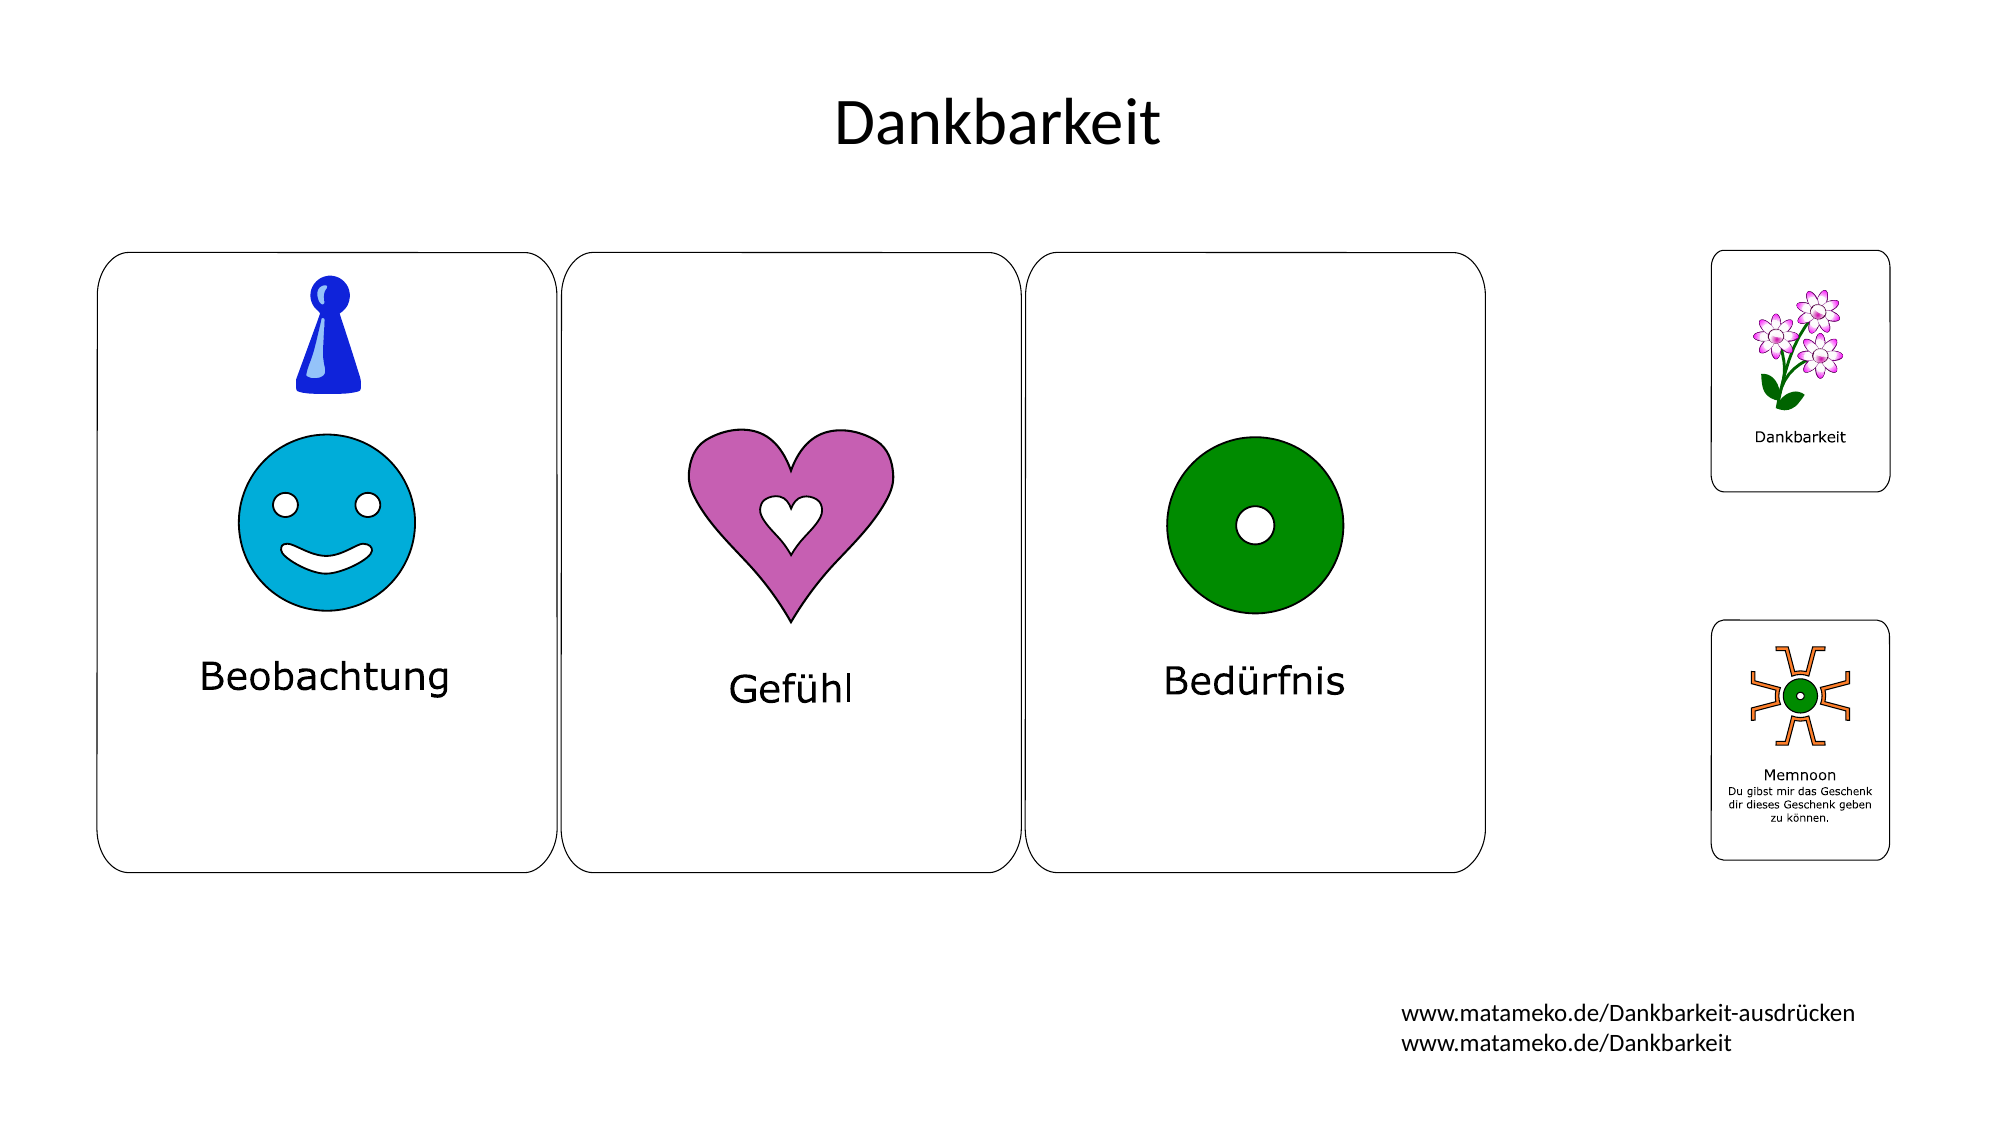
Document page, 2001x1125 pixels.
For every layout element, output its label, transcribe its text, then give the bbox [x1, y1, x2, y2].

text_box www.matameko.de/Dankbarkeit-ausdrücken www.matameko.de/Dankbarkeit [1386, 989, 1872, 1064]
text_box [1853, 789, 1859, 796]
text_box [688, 429, 894, 623]
text_box [1840, 431, 1846, 443]
text_box [1746, 800, 1780, 809]
text_box [1847, 786, 1852, 796]
text_box [759, 681, 780, 704]
text_box [1810, 800, 1822, 809]
text_box [1751, 671, 1781, 721]
text_box [1792, 802, 1809, 809]
text_box [1798, 786, 1804, 796]
text_box [1805, 789, 1817, 796]
text_box [1783, 678, 1818, 713]
text_box [730, 674, 756, 704]
text_box [1839, 802, 1845, 811]
text_box [1828, 772, 1836, 781]
text_box [1813, 430, 1836, 443]
text_box [1830, 800, 1836, 809]
text_box [1776, 715, 1826, 746]
text_box [1821, 787, 1828, 796]
text_box [1753, 313, 1799, 360]
text_box [1327, 672, 1345, 696]
text_box [1786, 772, 1799, 781]
text_box [822, 672, 841, 703]
text_box [1756, 431, 1774, 443]
text_box [1761, 373, 1779, 401]
text_box [341, 660, 360, 690]
text_box [1167, 437, 1344, 614]
text_box [364, 662, 378, 691]
text_box [1800, 815, 1806, 822]
text_box [1747, 788, 1753, 798]
text_box [1757, 786, 1773, 796]
text_box [1239, 673, 1257, 696]
text_box [1820, 815, 1826, 822]
text_box [1318, 673, 1322, 695]
text_box [297, 668, 316, 691]
text_box [250, 668, 270, 691]
text_box [1860, 788, 1865, 796]
text_box [1729, 800, 1738, 809]
text_box [1776, 433, 1784, 443]
text_box [1829, 789, 1846, 796]
text_box [1777, 772, 1785, 781]
text_box [1823, 802, 1829, 809]
text_box [320, 668, 338, 691]
text_box [1807, 815, 1819, 822]
text_box [1796, 290, 1840, 334]
text_box [275, 660, 294, 691]
text_box [405, 668, 424, 690]
text_box [1166, 666, 1188, 695]
text_box [1263, 664, 1292, 695]
text_box [1846, 800, 1871, 809]
text_box [782, 672, 797, 703]
text_box [227, 668, 247, 691]
text_box [1293, 672, 1312, 695]
text_box [1214, 665, 1233, 696]
text_box Dankbarkeit [819, 70, 1181, 167]
text_box [798, 681, 816, 704]
text_box [1866, 786, 1873, 796]
text_box [1777, 391, 1805, 411]
text_box [1191, 672, 1211, 696]
text_box [1729, 787, 1736, 796]
text_box [1787, 813, 1799, 822]
text_box [296, 275, 361, 394]
text_box [1809, 772, 1827, 781]
text_box [202, 661, 224, 690]
text_box [1785, 430, 1811, 443]
text_box [1801, 772, 1808, 781]
text_box [1797, 333, 1844, 379]
text_box [429, 668, 448, 698]
text_box [381, 668, 399, 691]
text_box [1820, 671, 1850, 721]
text_box [1784, 800, 1791, 809]
text_box [1765, 769, 1775, 781]
text_box [1777, 787, 1789, 796]
text_box [1776, 646, 1826, 677]
text_box [238, 434, 416, 611]
